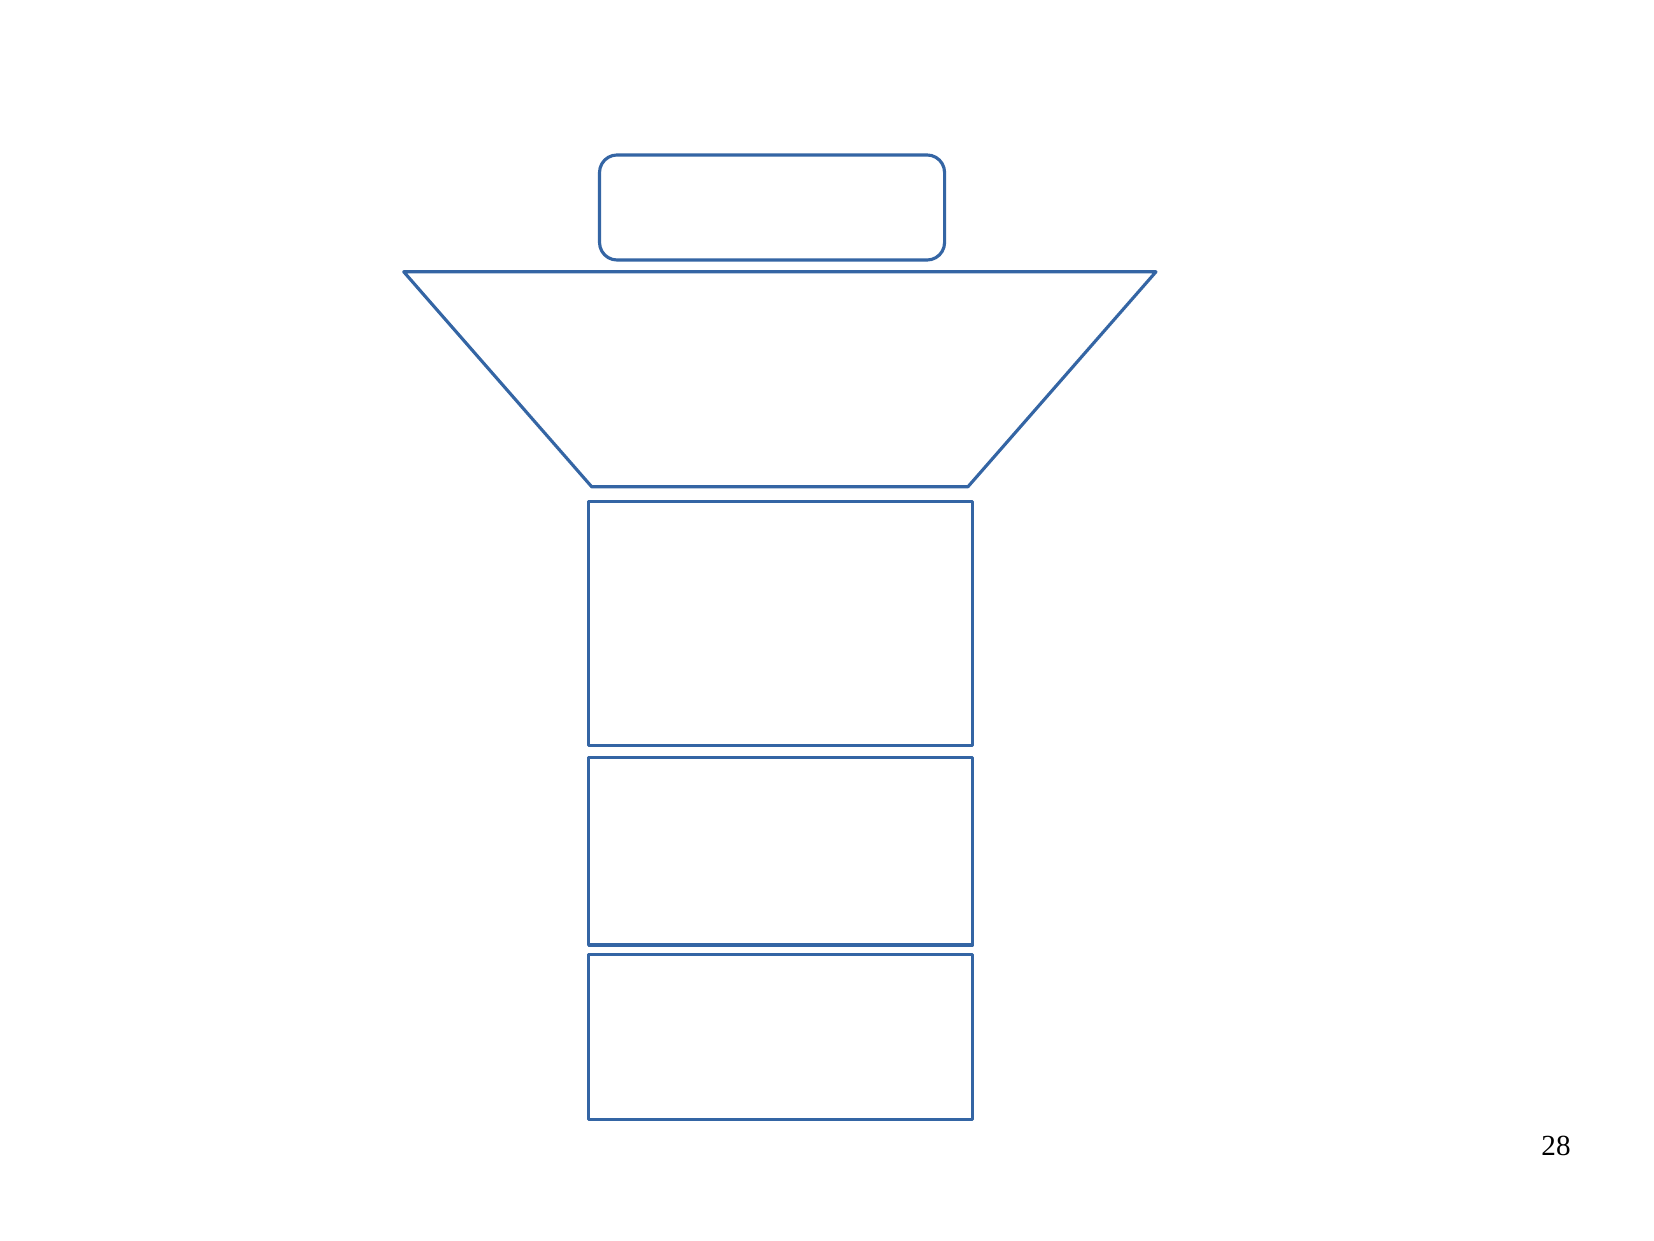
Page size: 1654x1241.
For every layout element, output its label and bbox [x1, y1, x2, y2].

text_box [599, 154, 945, 261]
text_box [588, 757, 973, 946]
text_box [403, 271, 1157, 487]
text_box [588, 501, 973, 746]
text_box [588, 954, 973, 1120]
